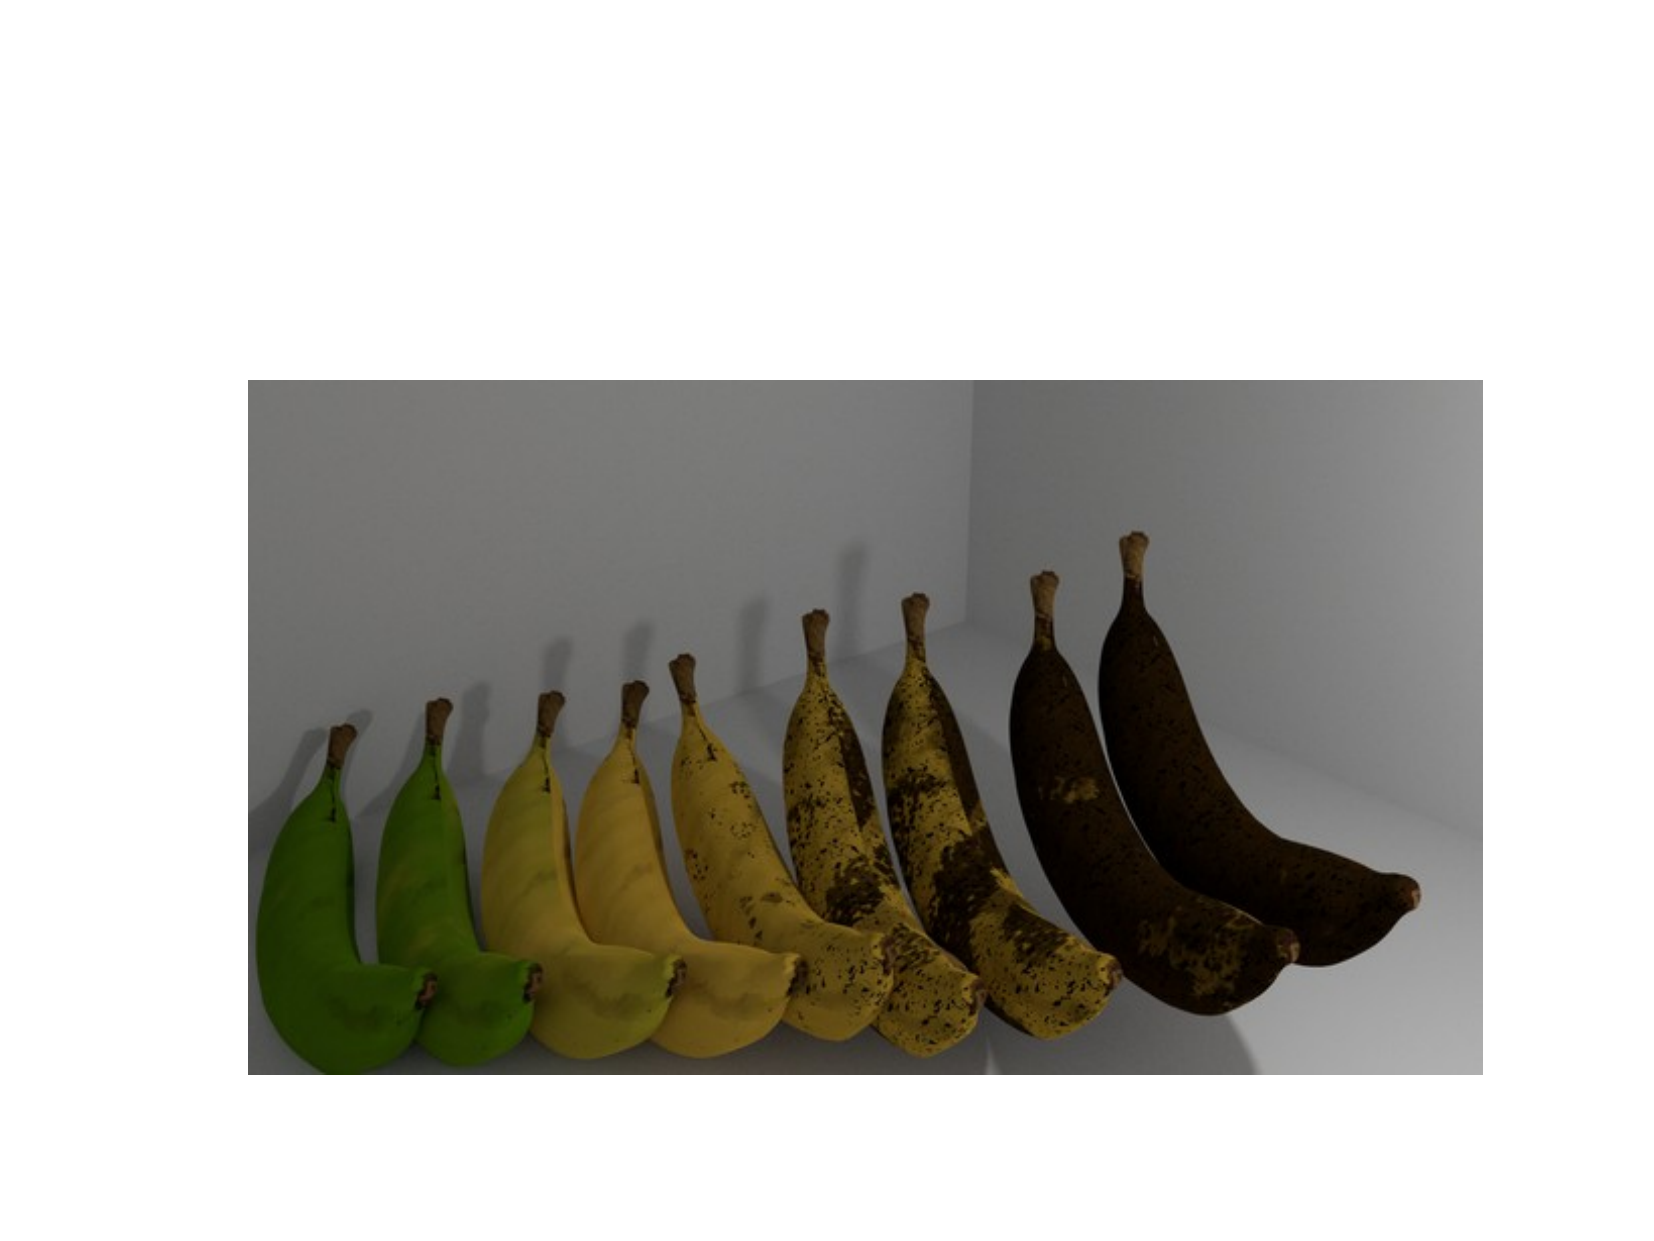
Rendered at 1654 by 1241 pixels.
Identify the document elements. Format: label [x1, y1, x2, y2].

picture [248, 380, 1483, 1075]
